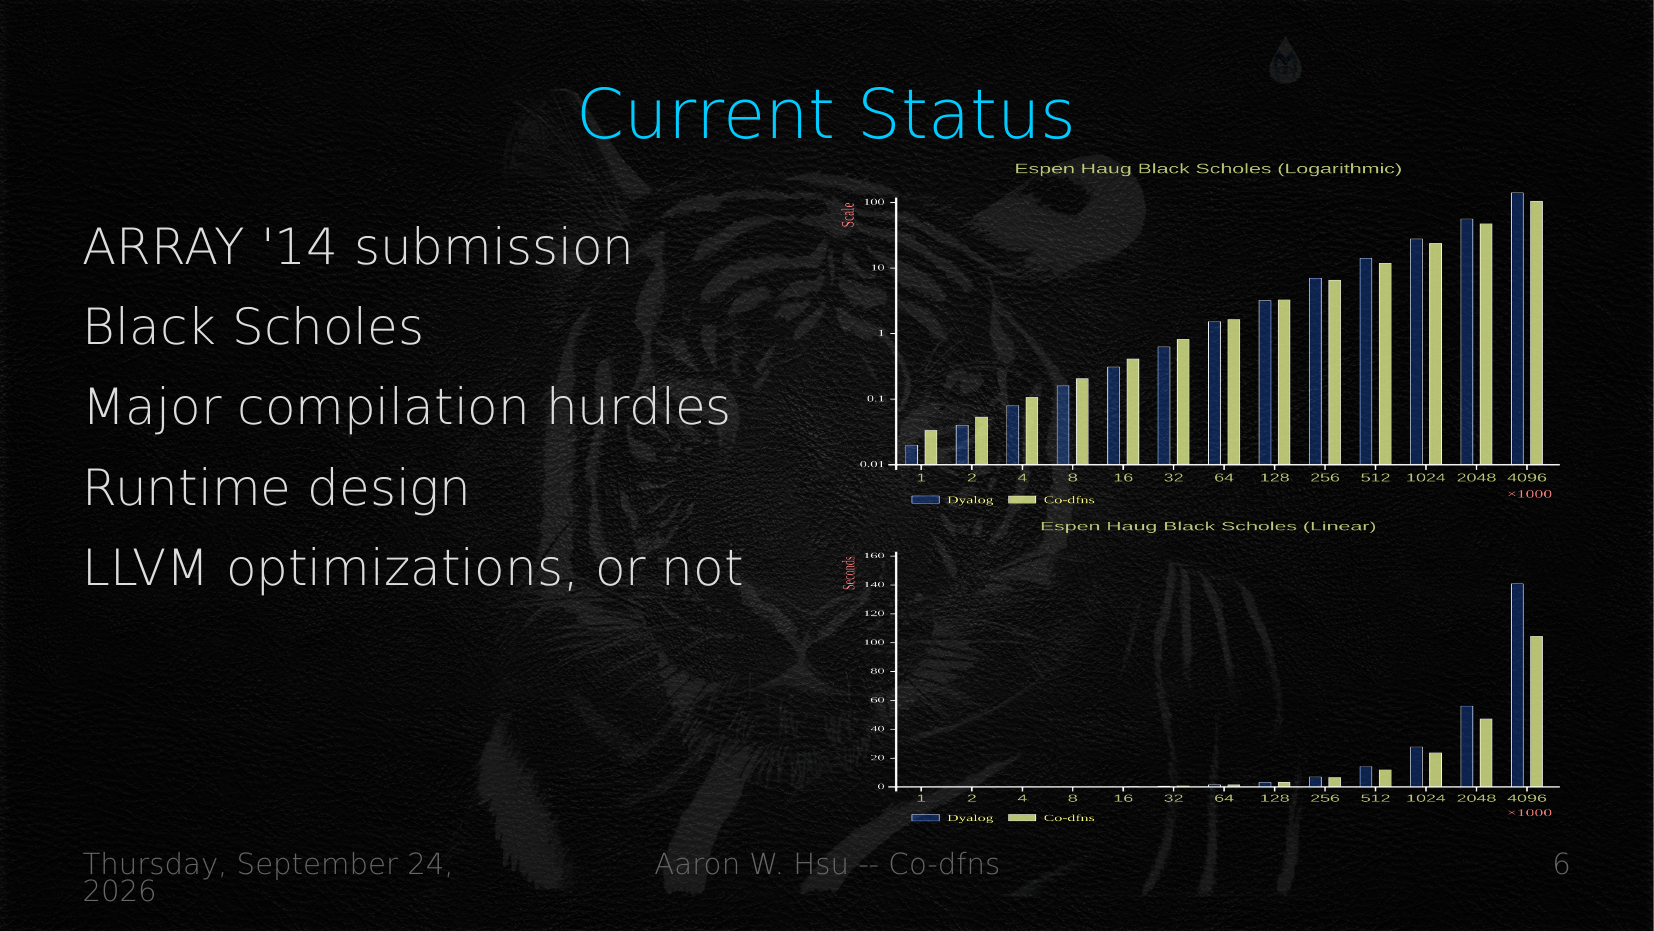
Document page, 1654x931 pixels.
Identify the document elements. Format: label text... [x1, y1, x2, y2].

list ARRAY '14 submission Black Scholes Major compilation hurdles Runtime design LLVM optimizations, or not [82, 217, 809, 758]
title Current Status [82, 37, 1571, 193]
picture [0, 0, 1654, 931]
